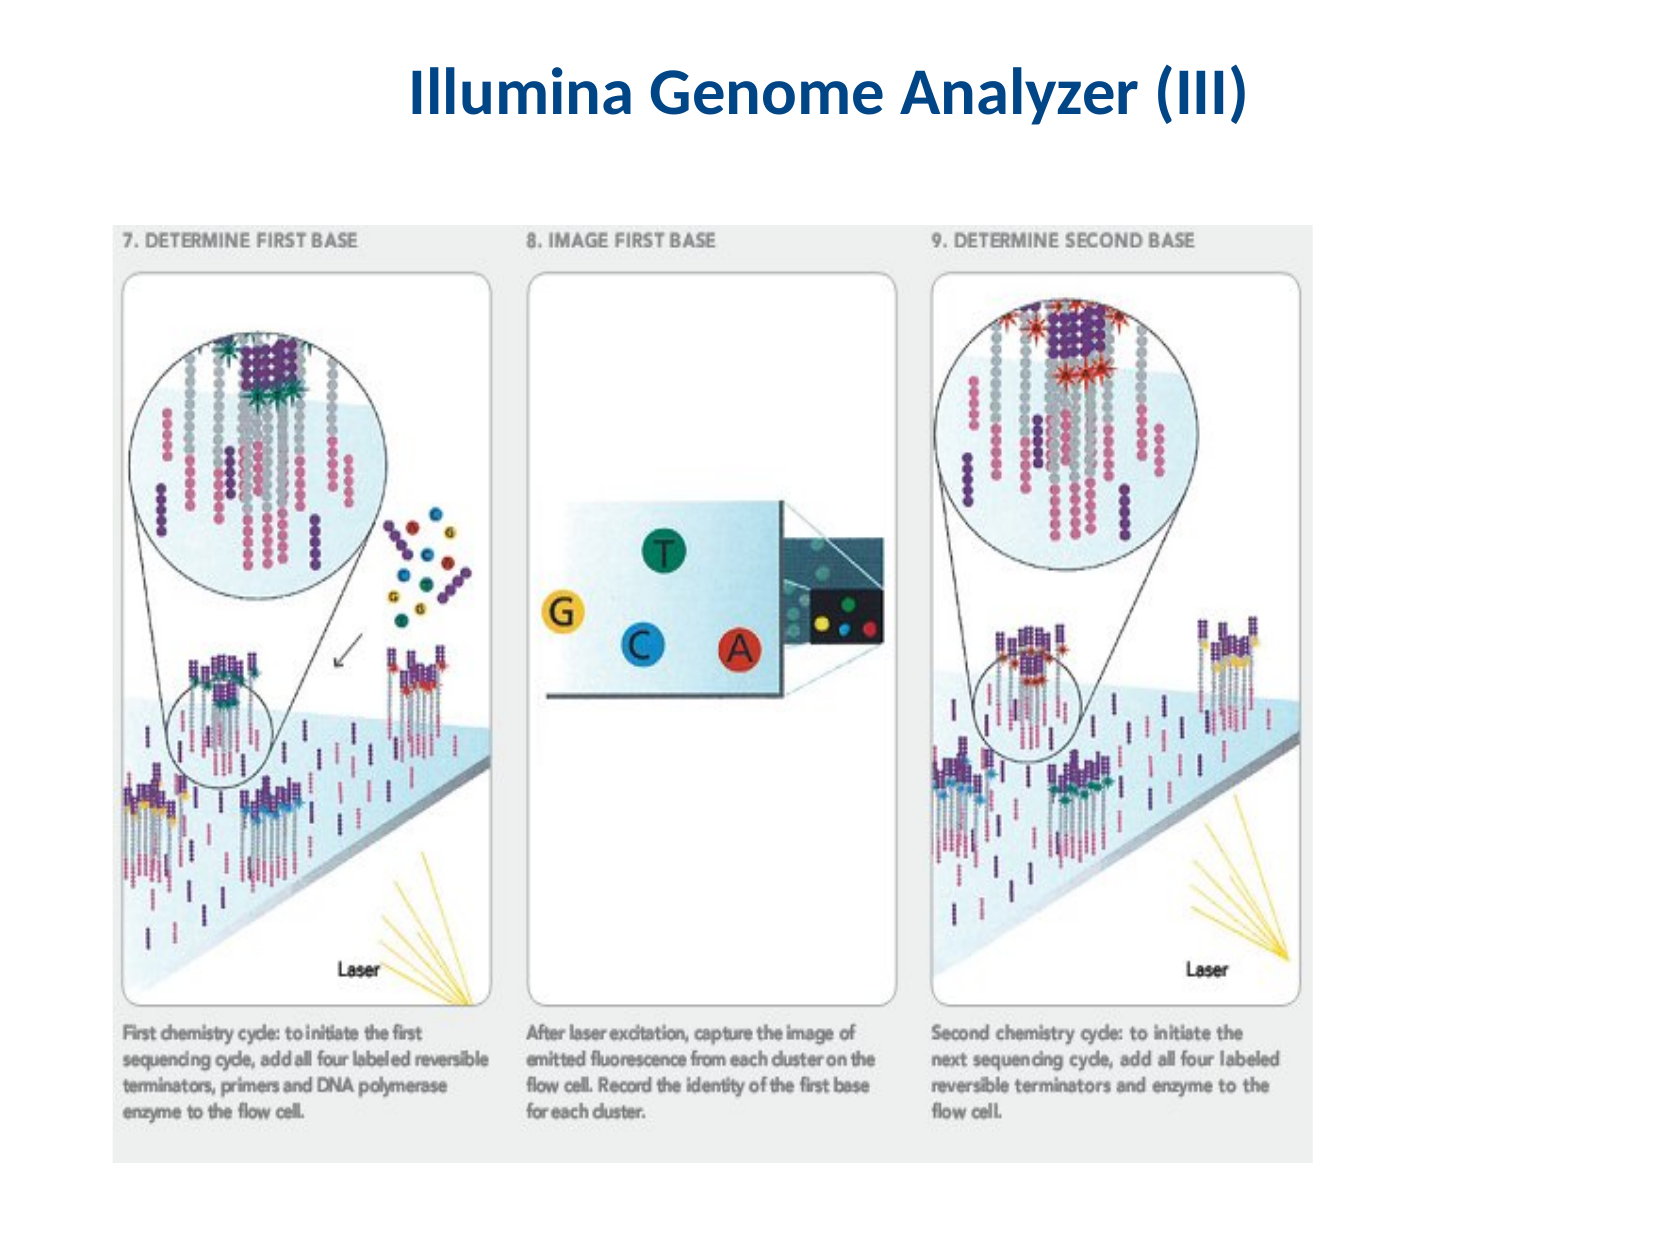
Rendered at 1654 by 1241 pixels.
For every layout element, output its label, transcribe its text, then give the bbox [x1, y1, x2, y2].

picture [112, 225, 1313, 1163]
title Illumina Genome Analyzer (III) [85, 18, 1574, 177]
